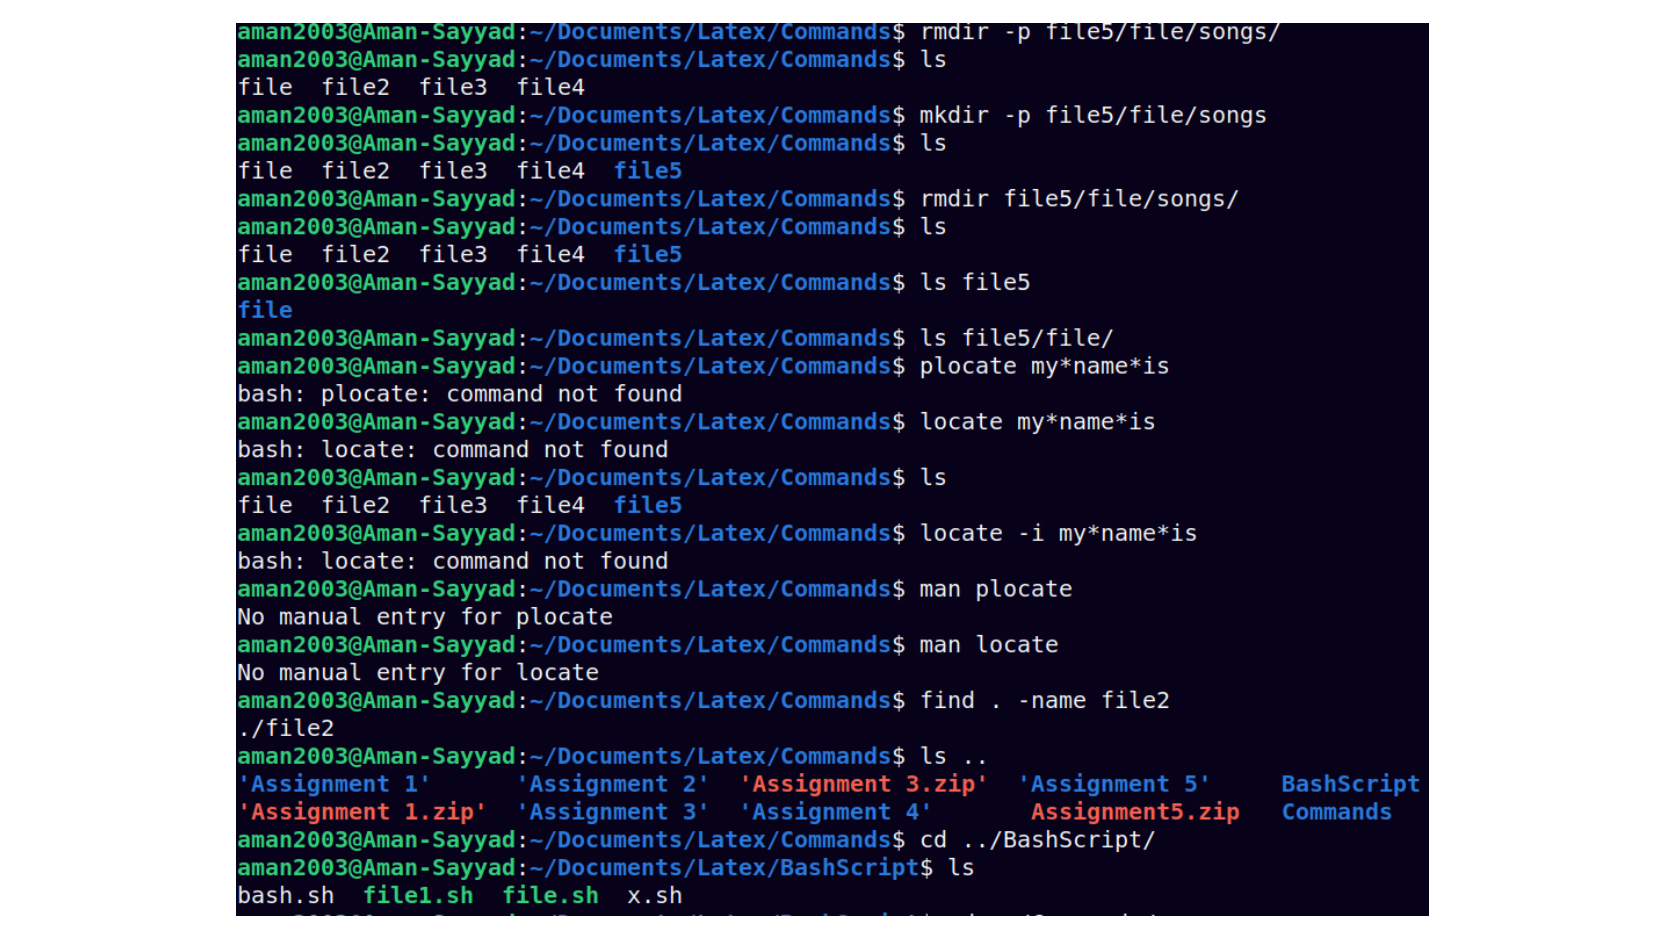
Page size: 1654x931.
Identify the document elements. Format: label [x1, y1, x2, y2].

picture [236, 23, 1429, 916]
